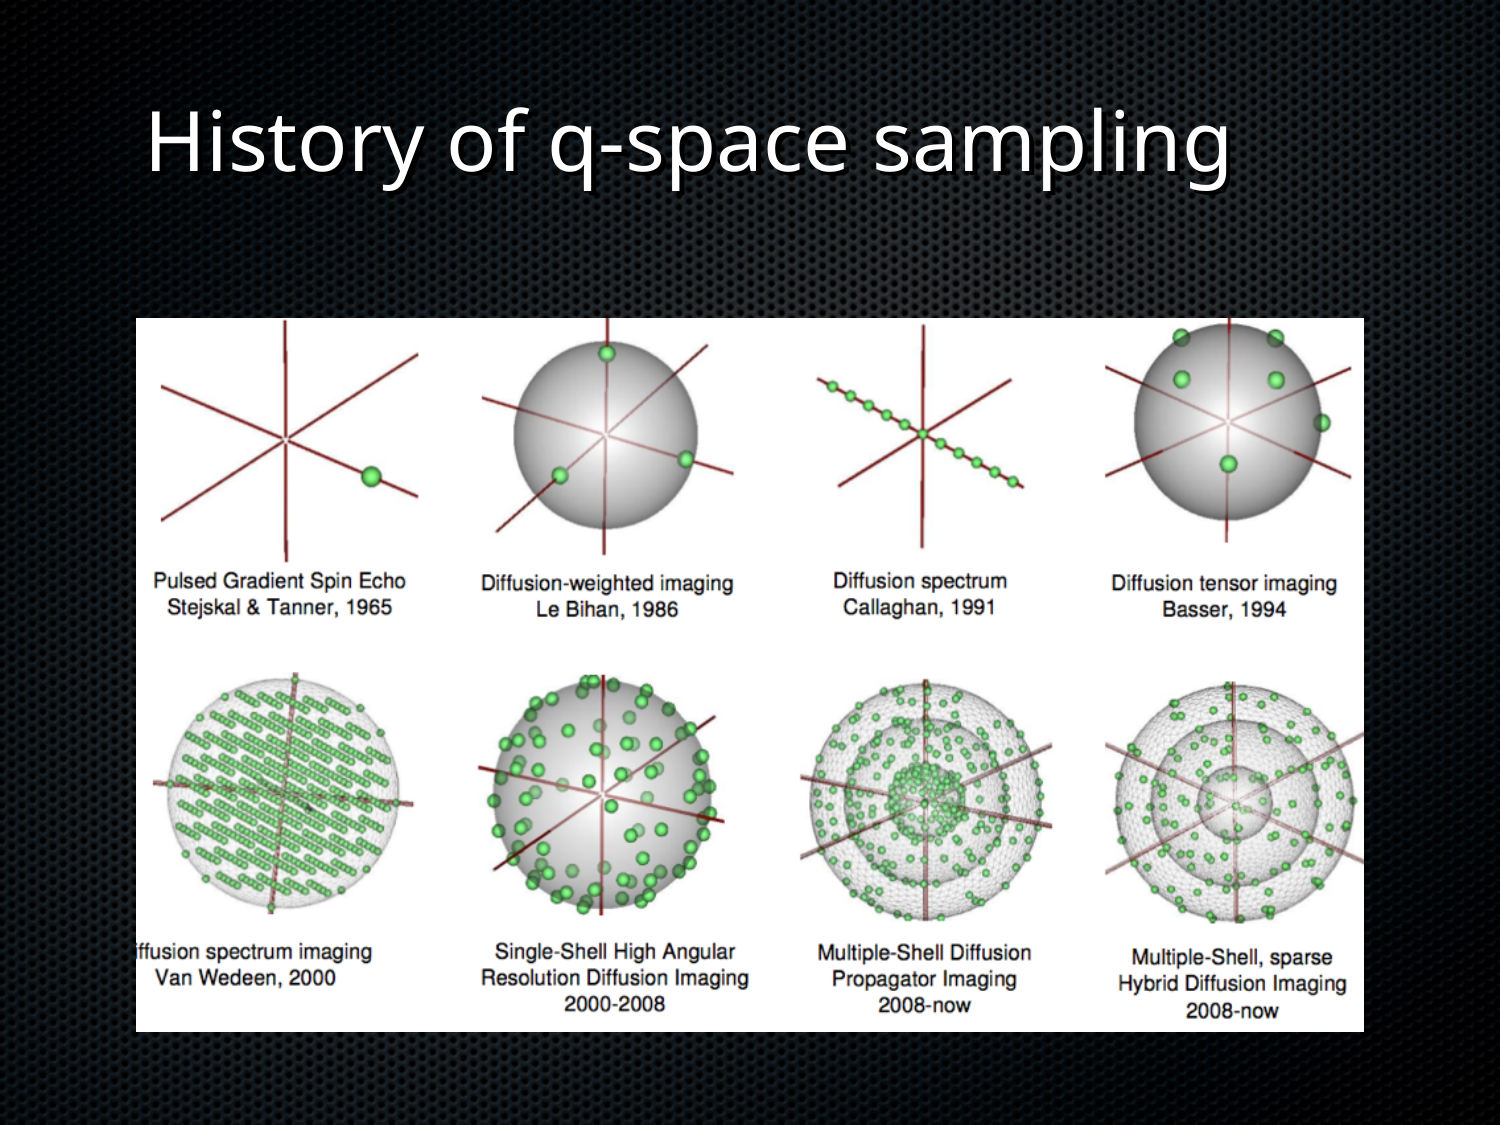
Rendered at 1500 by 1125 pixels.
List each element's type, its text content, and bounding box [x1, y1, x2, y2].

picture [0, 0, 1500, 1125]
title History of q-space sampling [136, 70, 1441, 197]
